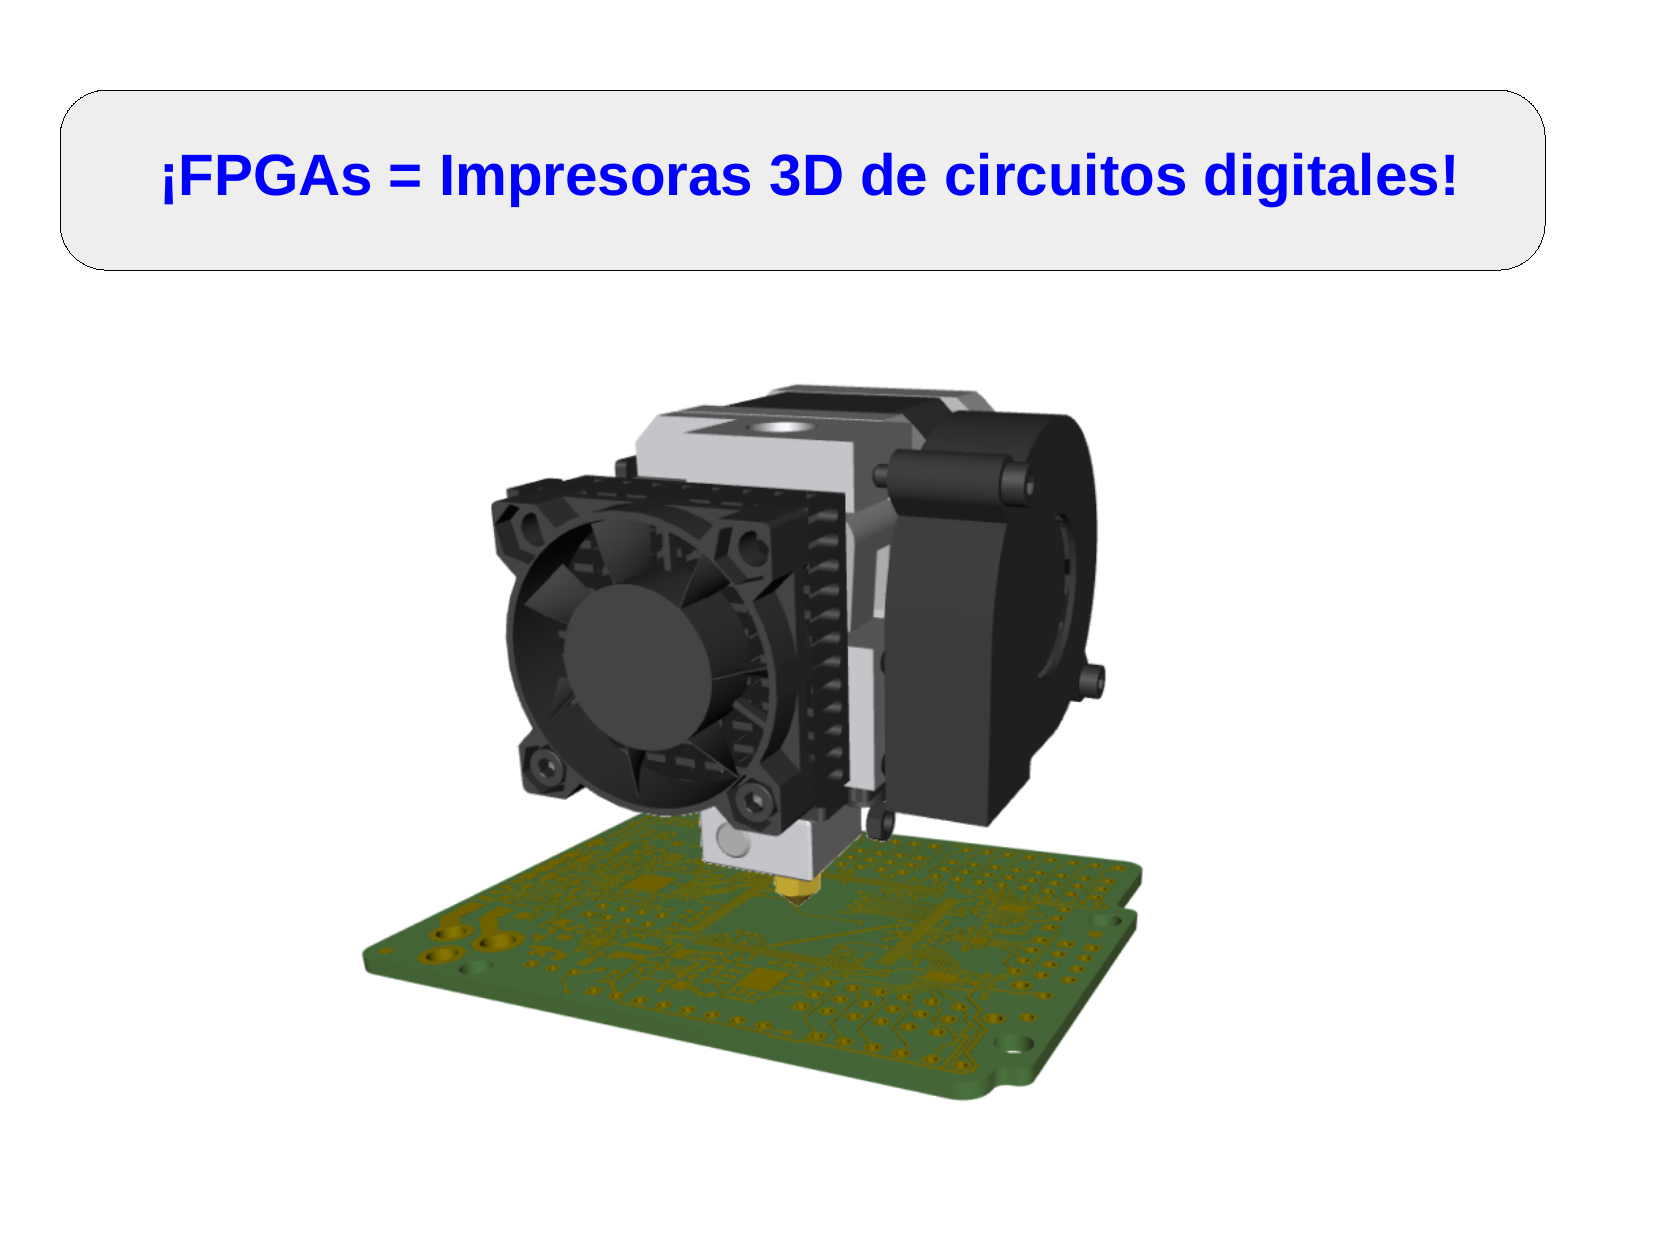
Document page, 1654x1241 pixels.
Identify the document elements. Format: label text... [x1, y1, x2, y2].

text_box ¡FPGAs = Impresoras 3D de circuitos digitales! [120, 135, 1501, 227]
text_box [60, 90, 1546, 271]
picture [345, 324, 1218, 1126]
